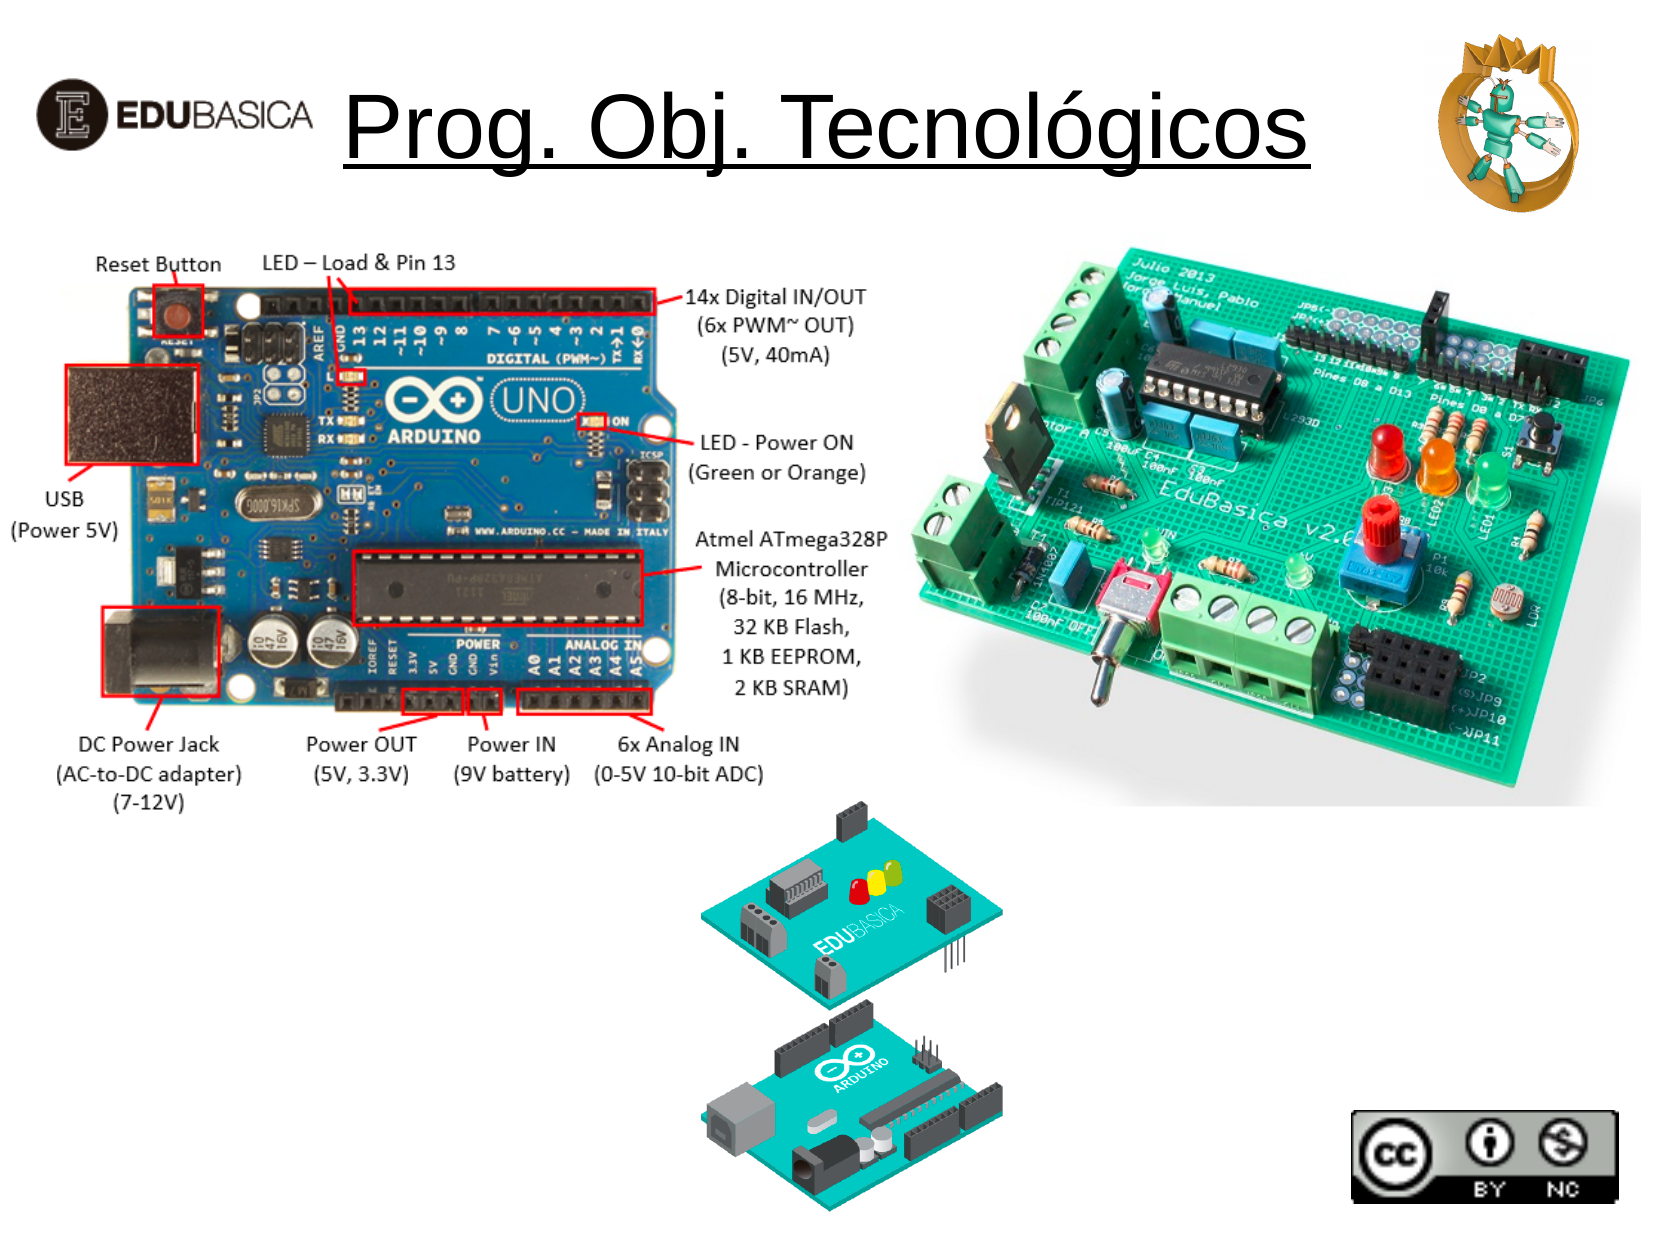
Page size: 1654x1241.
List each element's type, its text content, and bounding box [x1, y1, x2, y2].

picture [1351, 1110, 1619, 1204]
picture [7, 231, 1641, 1222]
picture [1417, 33, 1595, 213]
title Prog. Obj. Tecnológicos [82, 23, 1571, 231]
picture [35, 77, 316, 154]
